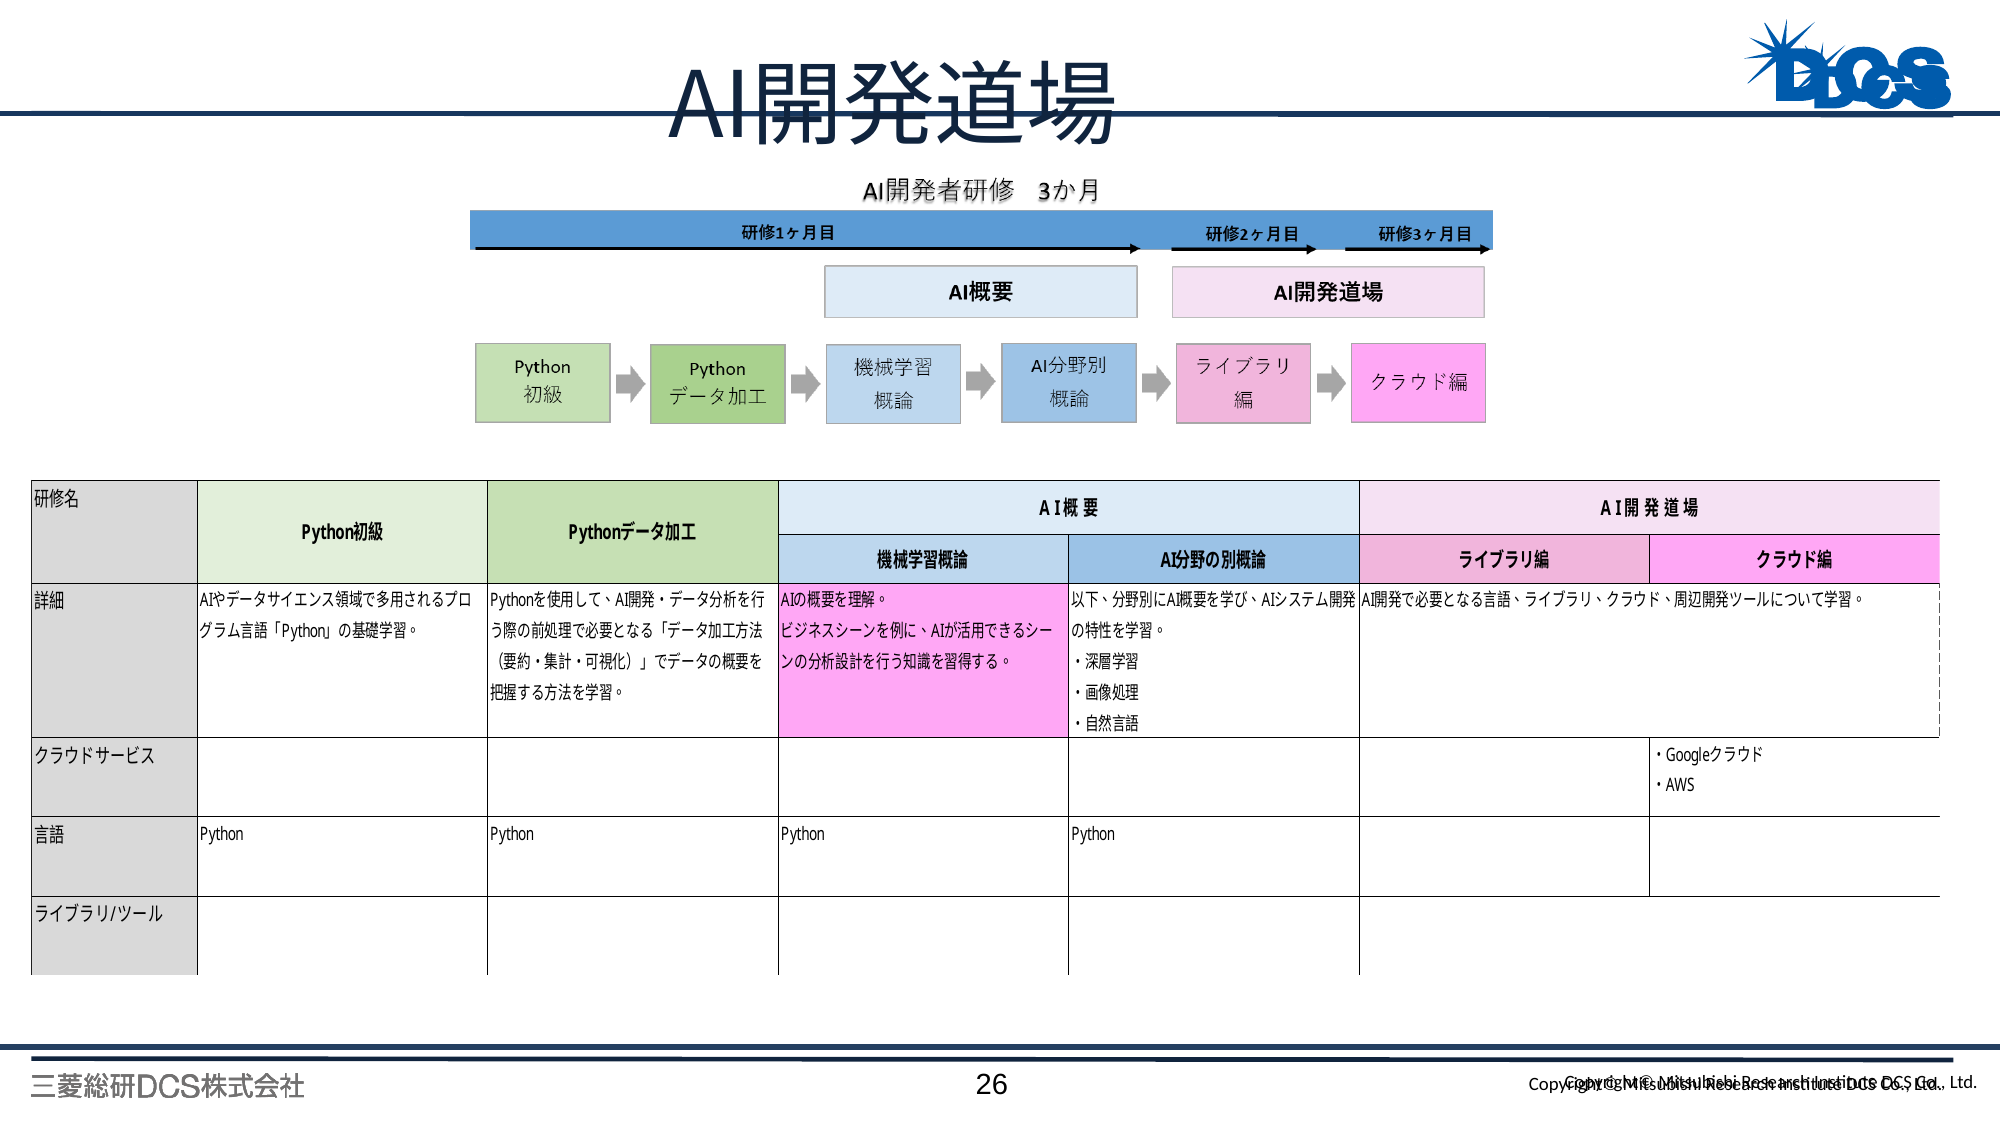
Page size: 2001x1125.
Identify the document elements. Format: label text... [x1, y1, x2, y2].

picture [31, 1073, 304, 1098]
title AI開発道場 [31, 38, 1756, 110]
picture [31, 479, 1941, 976]
picture [470, 167, 1501, 424]
